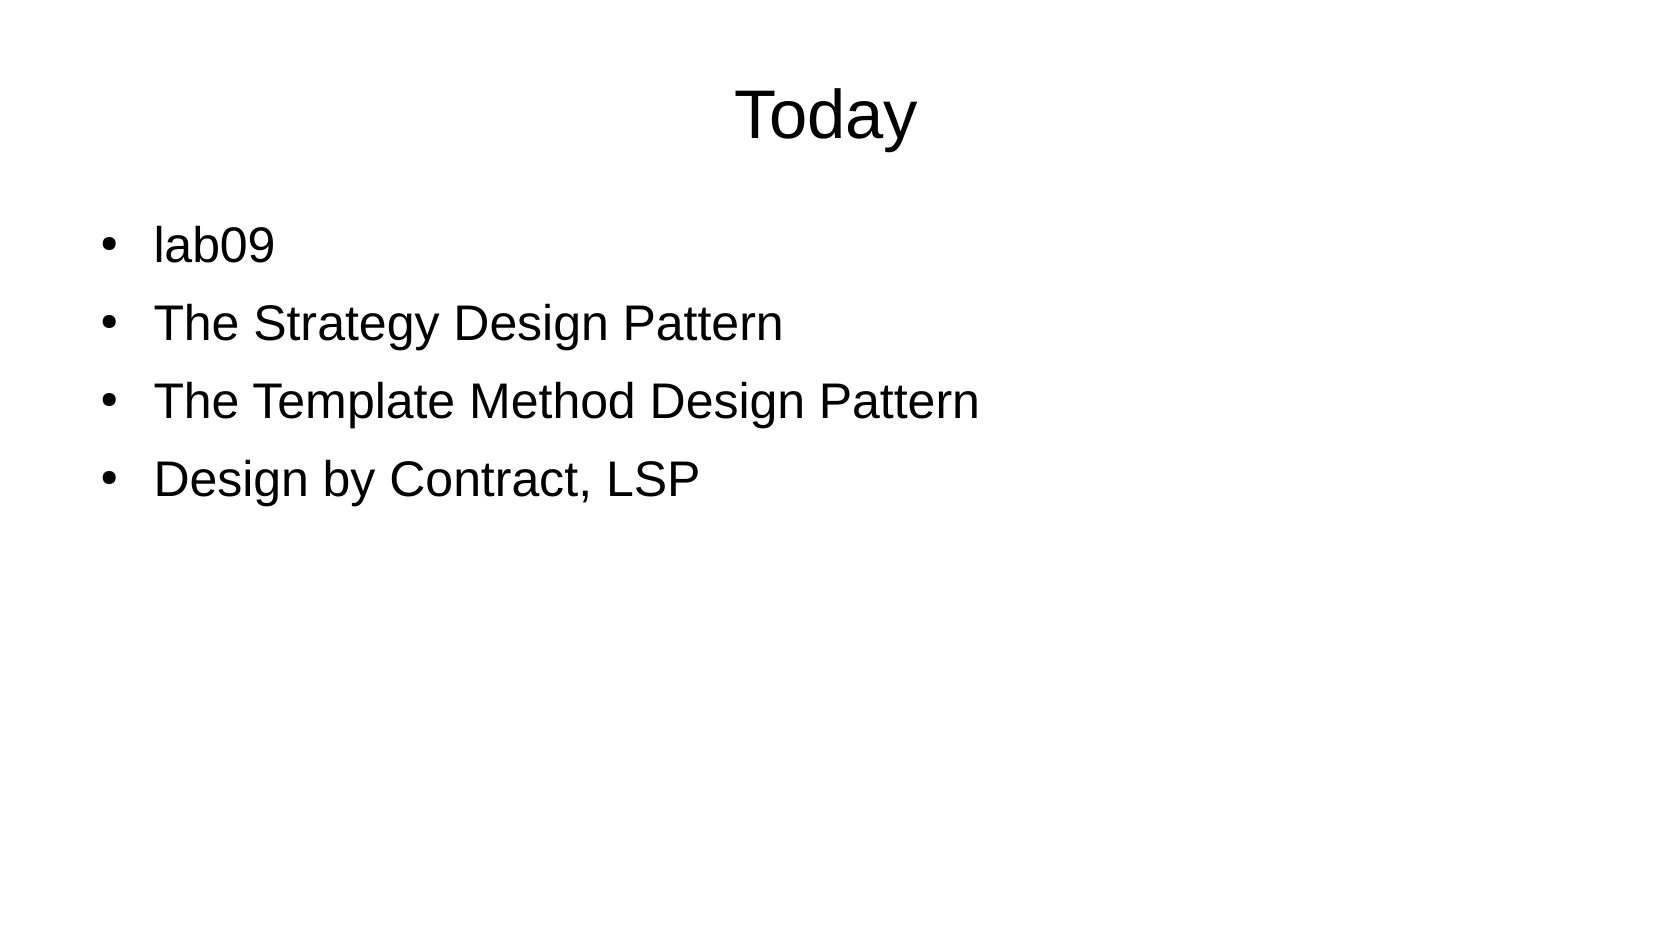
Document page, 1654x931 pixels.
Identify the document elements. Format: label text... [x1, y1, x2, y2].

title Today [82, 37, 1571, 193]
list lab09 The Strategy Design Pattern The Template Method Design Pattern Design by Contract, LSP [82, 217, 1571, 758]
